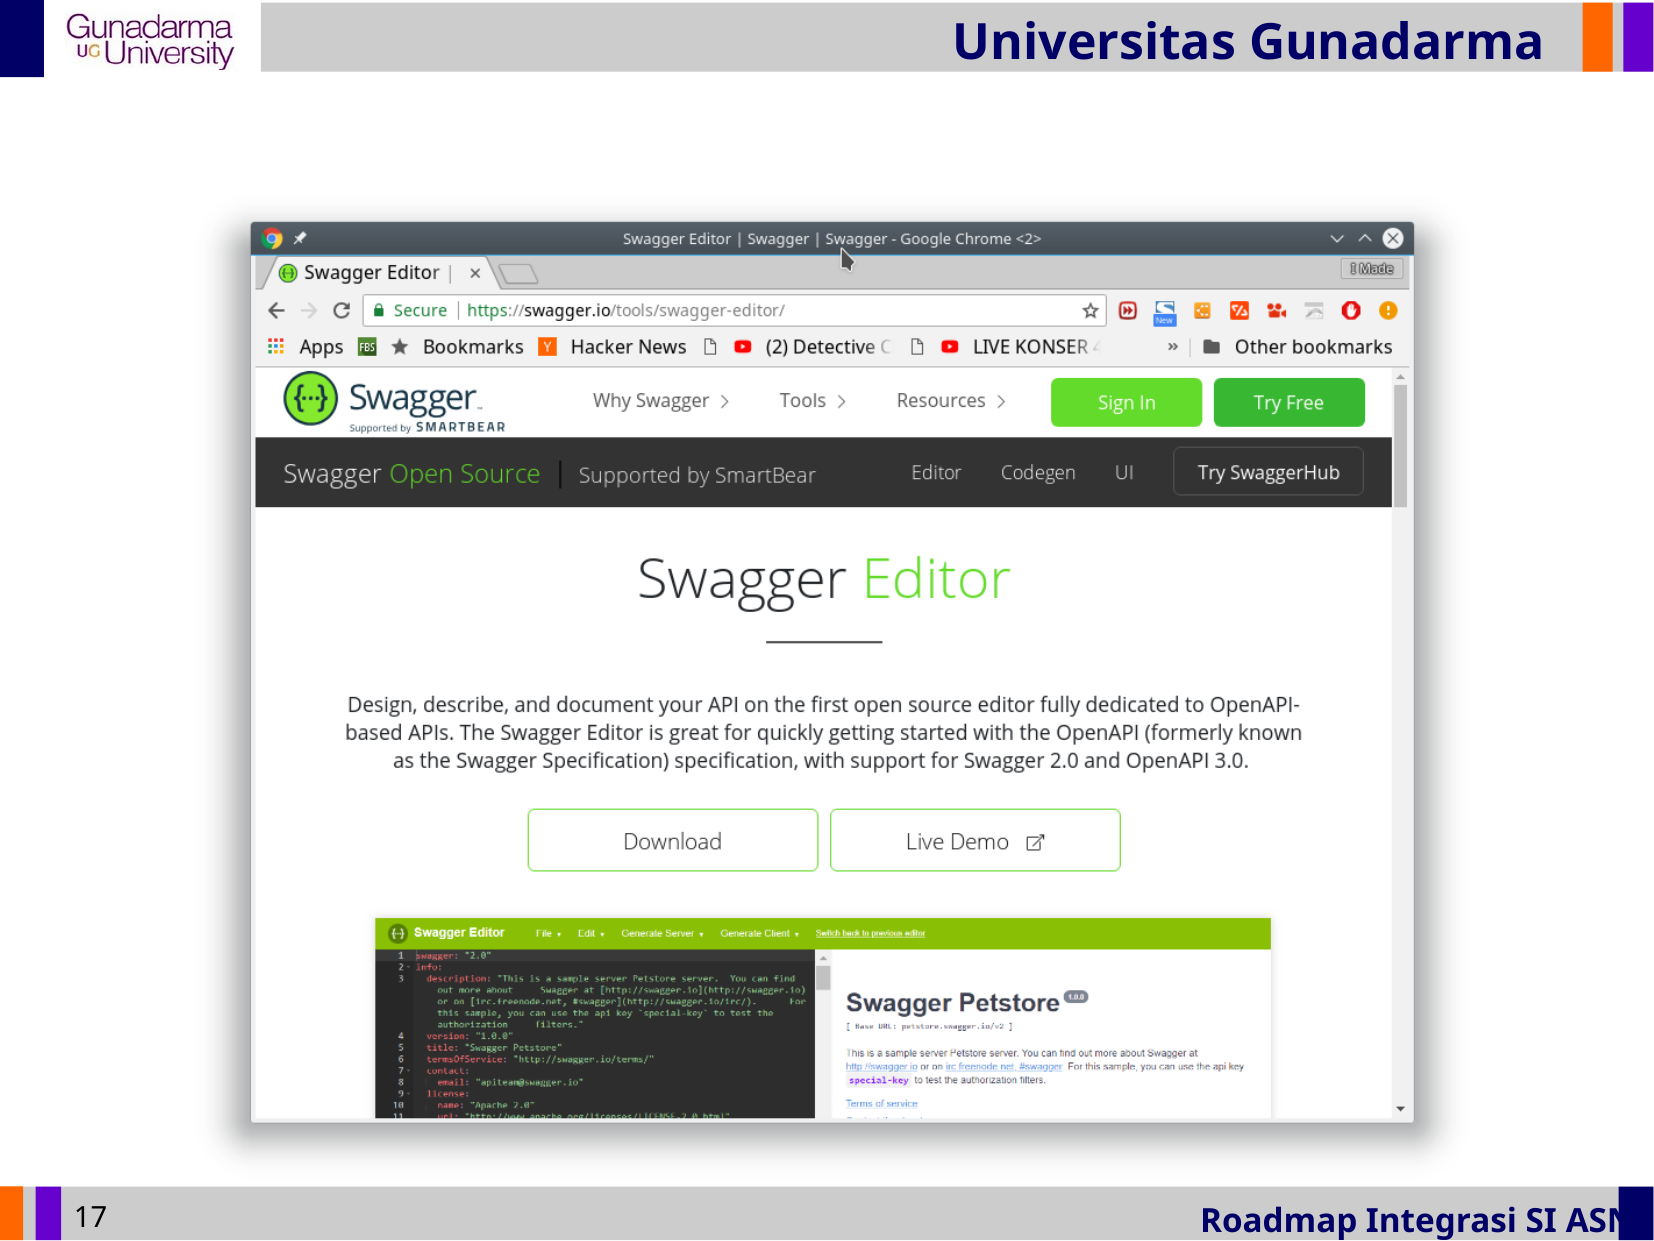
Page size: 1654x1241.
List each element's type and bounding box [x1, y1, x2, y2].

picture [65, 0, 235, 70]
picture [180, 179, 1485, 1194]
